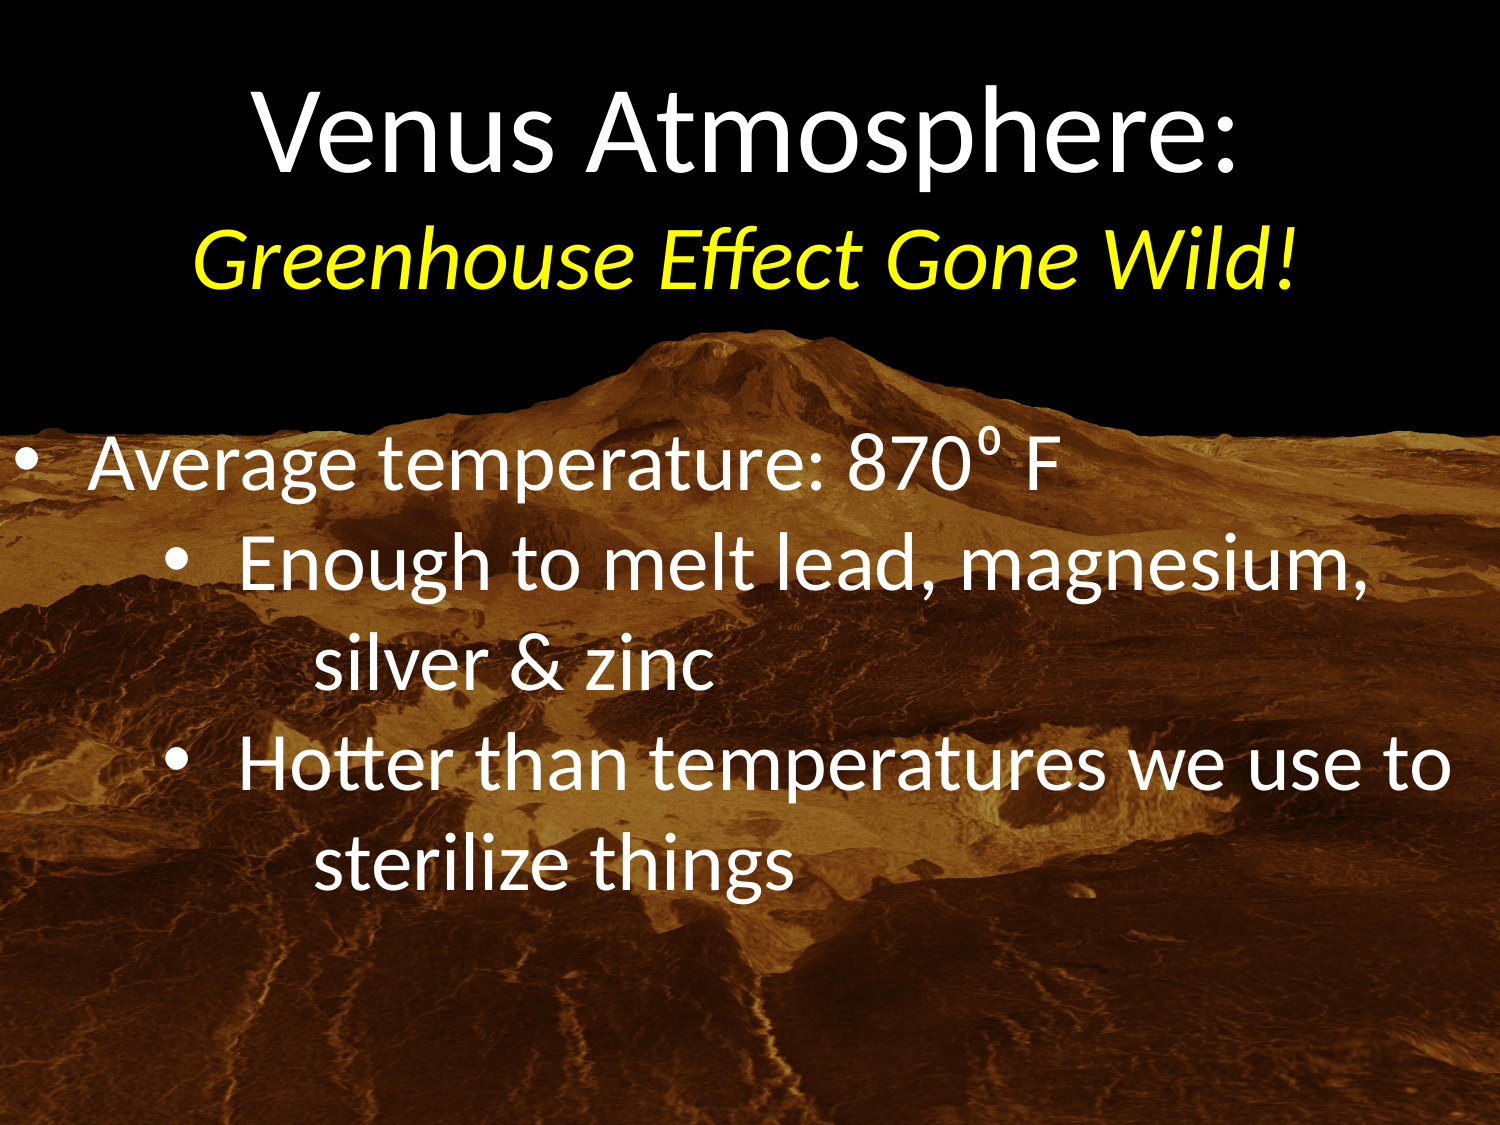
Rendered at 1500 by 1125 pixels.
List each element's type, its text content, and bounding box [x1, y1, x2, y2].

picture [0, 0, 1500, 1125]
text_box Venus Atmosphere: Greenhouse Effect Gone Wild! Average temperature: 870⁰ F Enough to melt lead, magnesium, silver & zinc Hotter than temperatures we use to sterilize things [0, 39, 1497, 1086]
